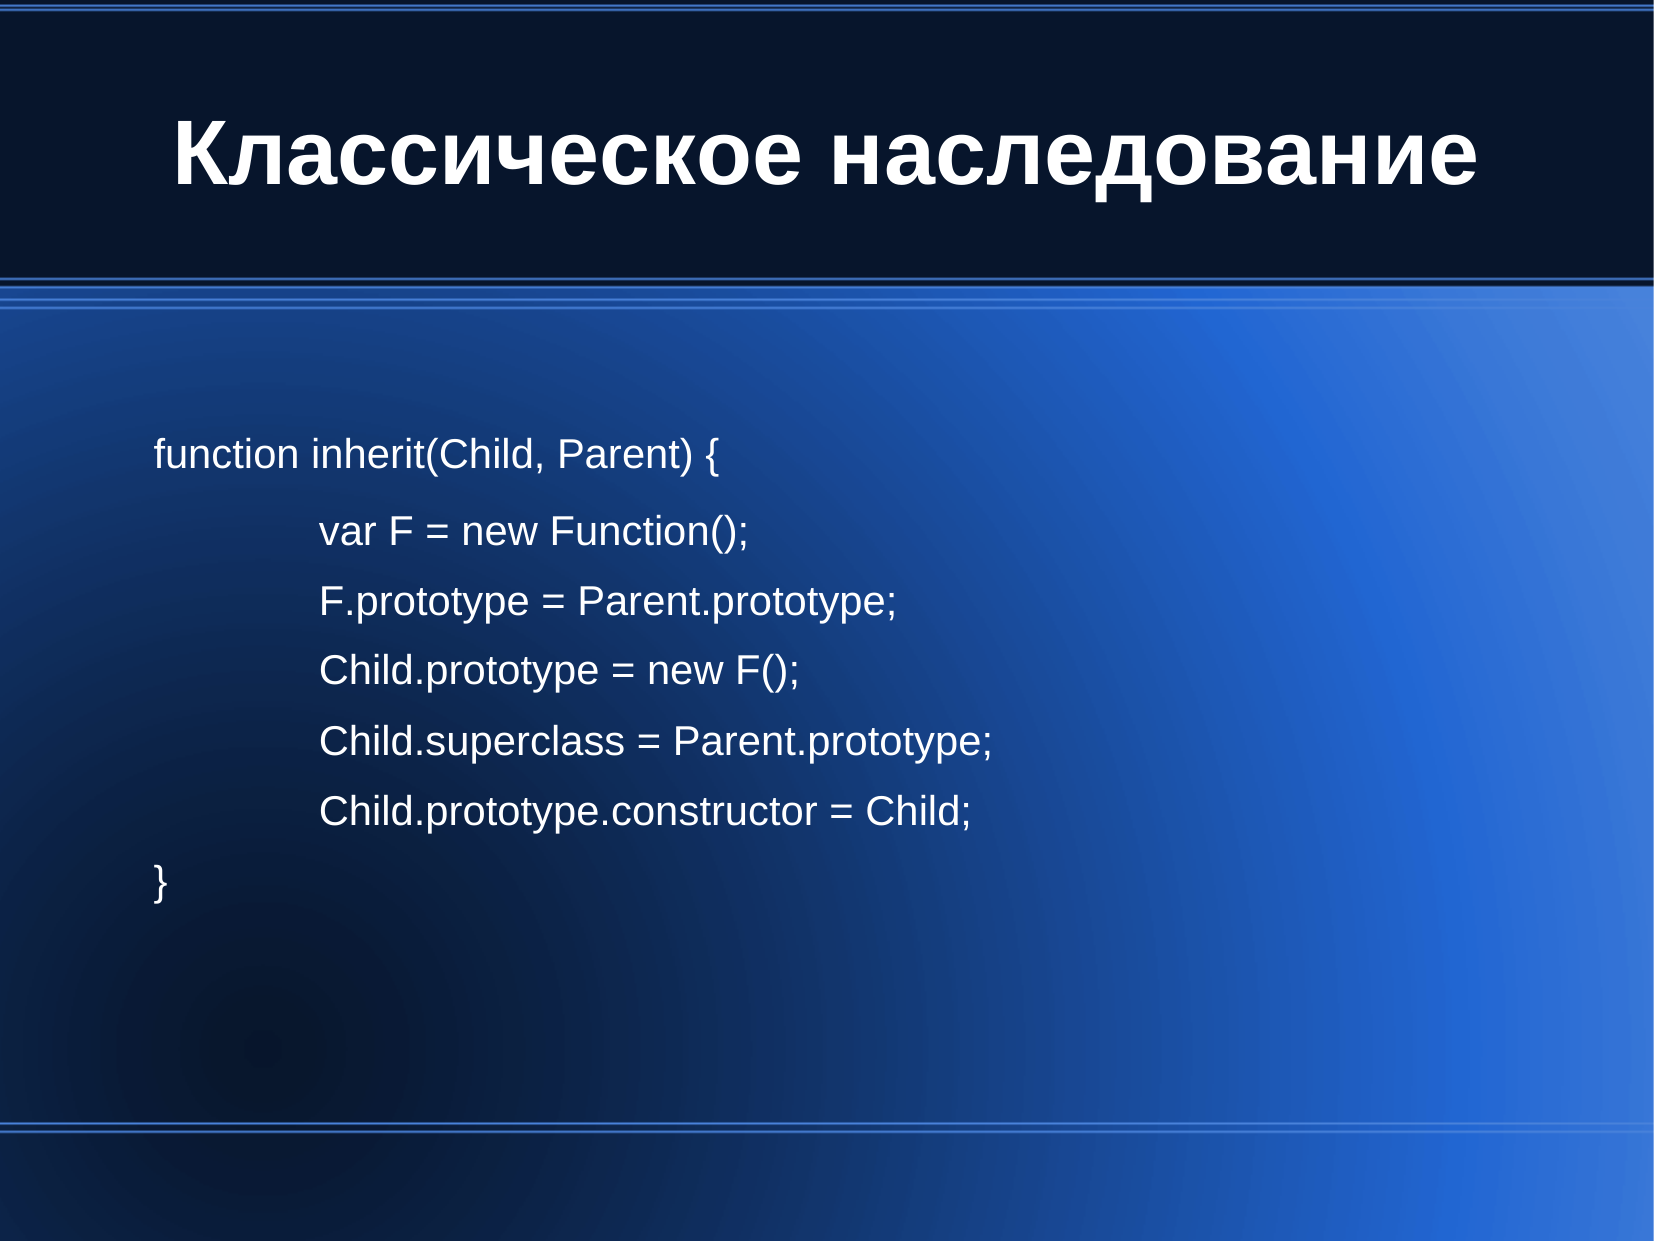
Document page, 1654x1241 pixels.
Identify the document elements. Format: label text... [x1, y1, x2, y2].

picture [0, 0, 1654, 1241]
title Классическое наследование [82, 49, 1571, 257]
list function inherit(Child, Parent) { var F = new Function(); F.prototype = Parent.prototype; Child.prototype = new F(); Child.superclass = Parent.prototype; Child.prototype.constructor = Child; } [82, 355, 1571, 1058]
